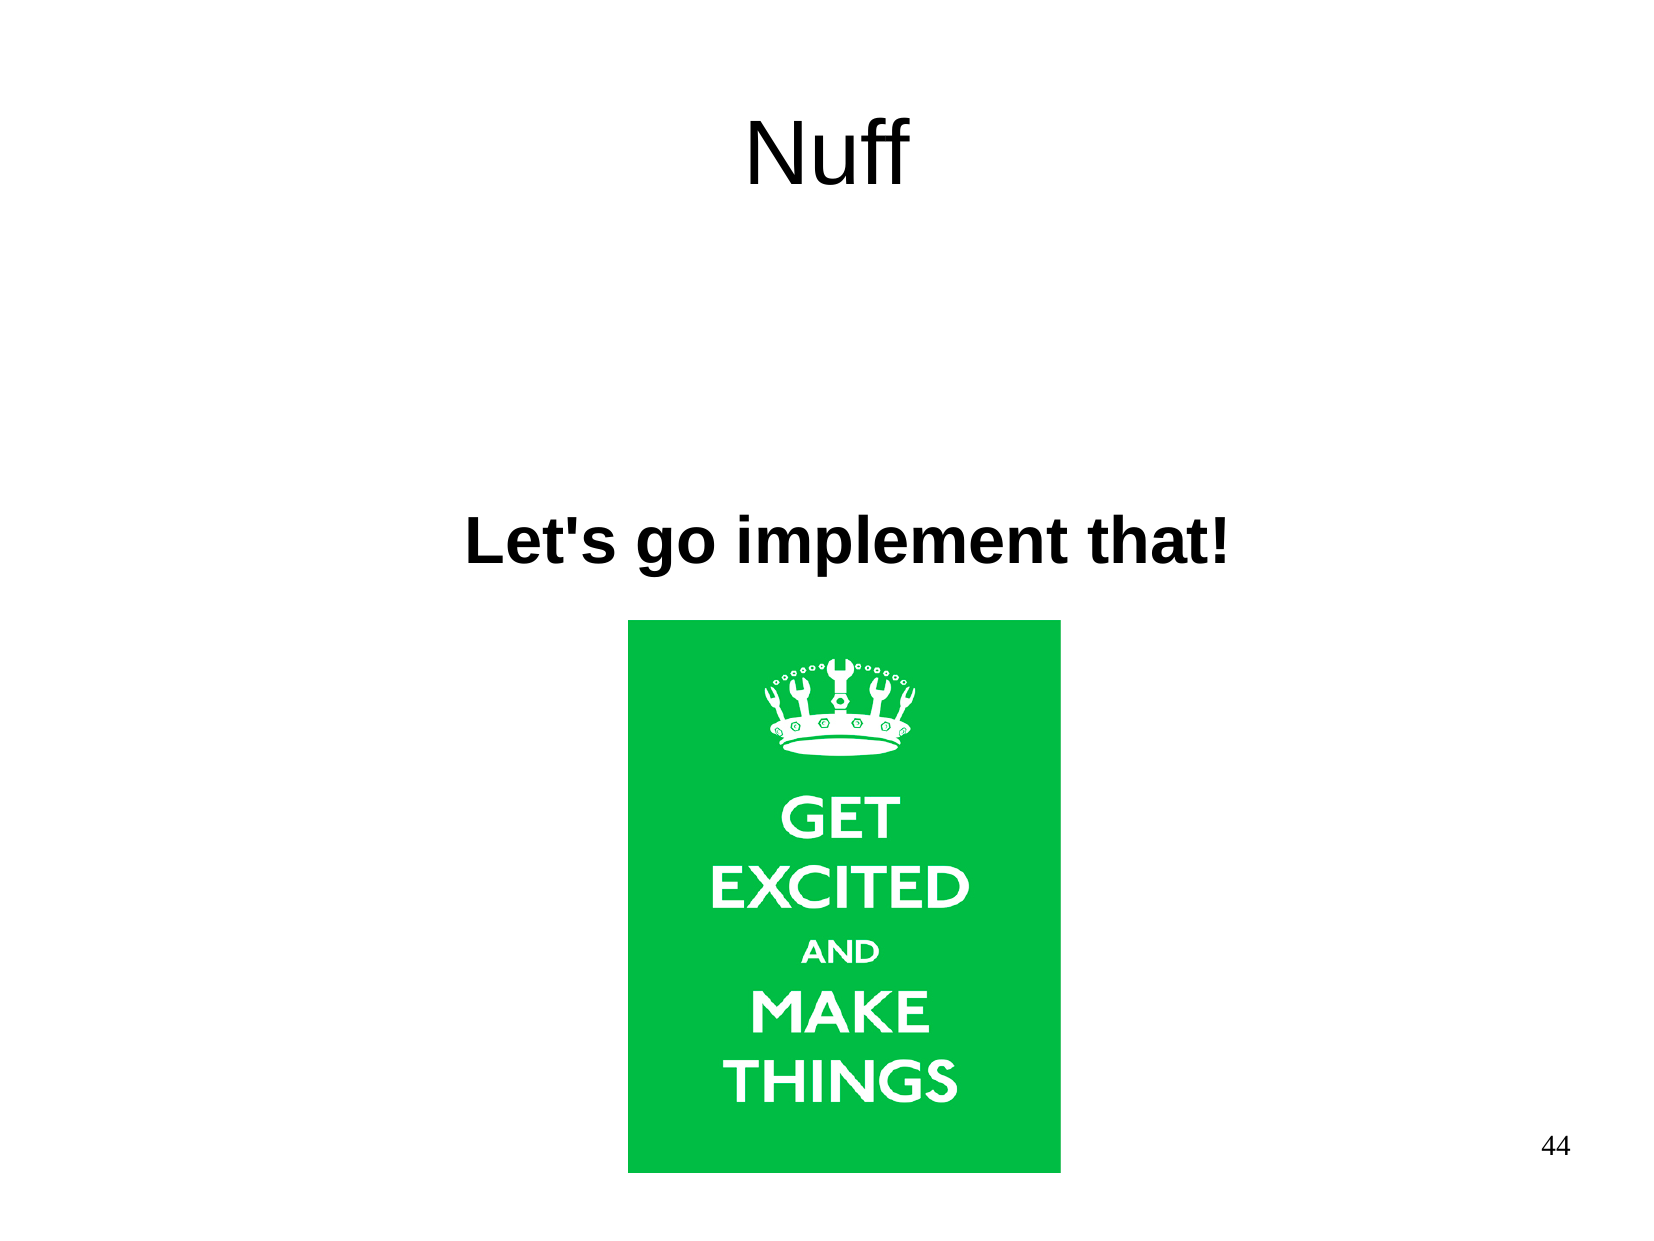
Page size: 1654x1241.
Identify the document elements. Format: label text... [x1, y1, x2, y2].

picture [628, 620, 1061, 1173]
title Nuff [82, 49, 1571, 257]
text_box Let's go implement that! [15, 495, 1647, 885]
